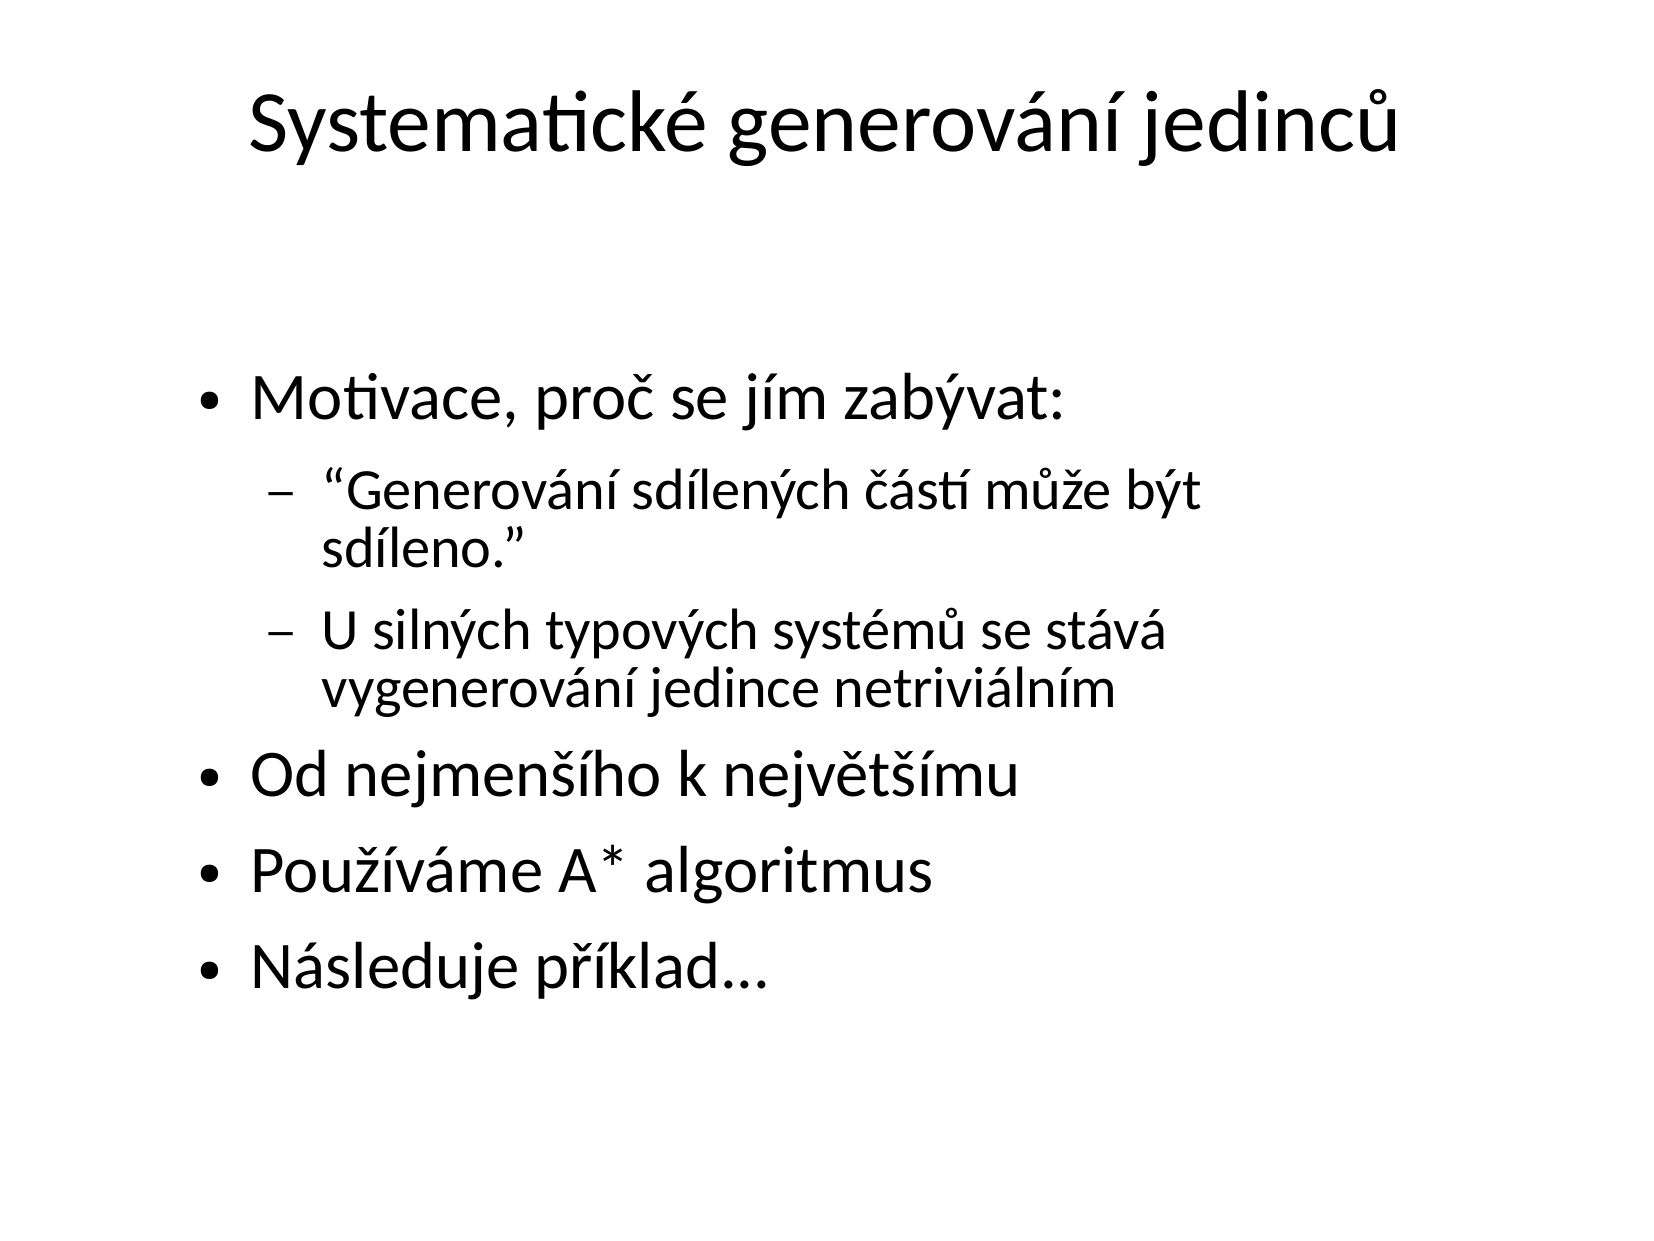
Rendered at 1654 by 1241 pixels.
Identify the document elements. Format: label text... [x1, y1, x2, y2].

list Motivace, proč se jím zabývat: “Generování sdílených částí může být sdíleno.” U silných typových systémů se stává vygenerování jedince netriviálním Od nejmenšího k největšímu Používáme A* algoritmus Následuje příklad... [180, 369, 1381, 1089]
title Systematické generování jedinců [45, 57, 1606, 203]
